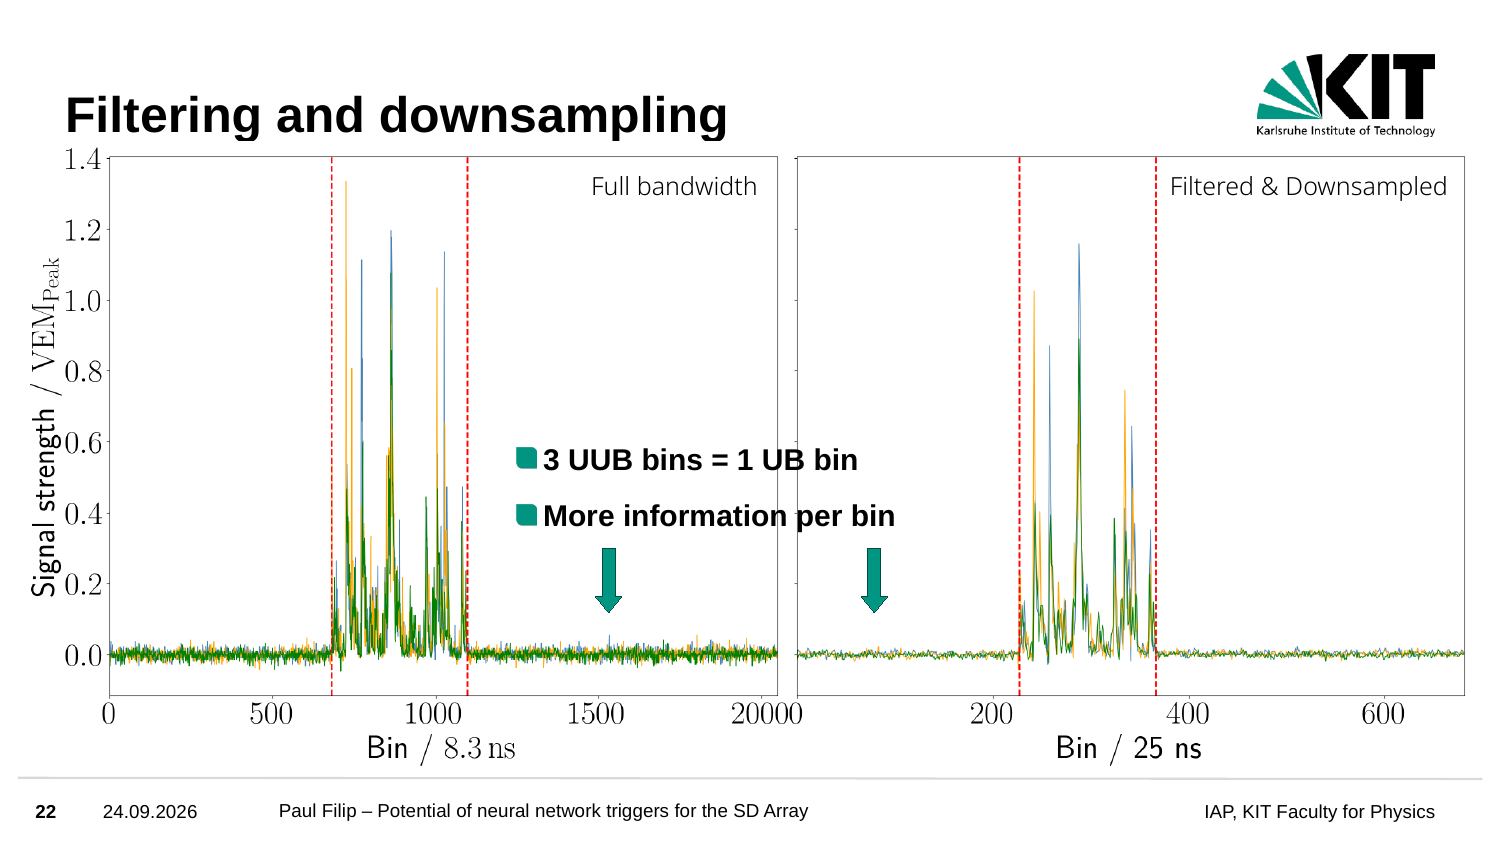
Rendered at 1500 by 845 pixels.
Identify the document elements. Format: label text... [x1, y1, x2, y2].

picture [1257, 54, 1435, 137]
text_box Full bandwidth [576, 156, 774, 212]
list 3 UUB bins = 1 UB bin More information per bin [481, 446, 1023, 533]
picture [24, 141, 1470, 771]
text_box Filtered & Downsampled [1155, 156, 1464, 212]
title Filtering and downsampling [64, 48, 1192, 141]
